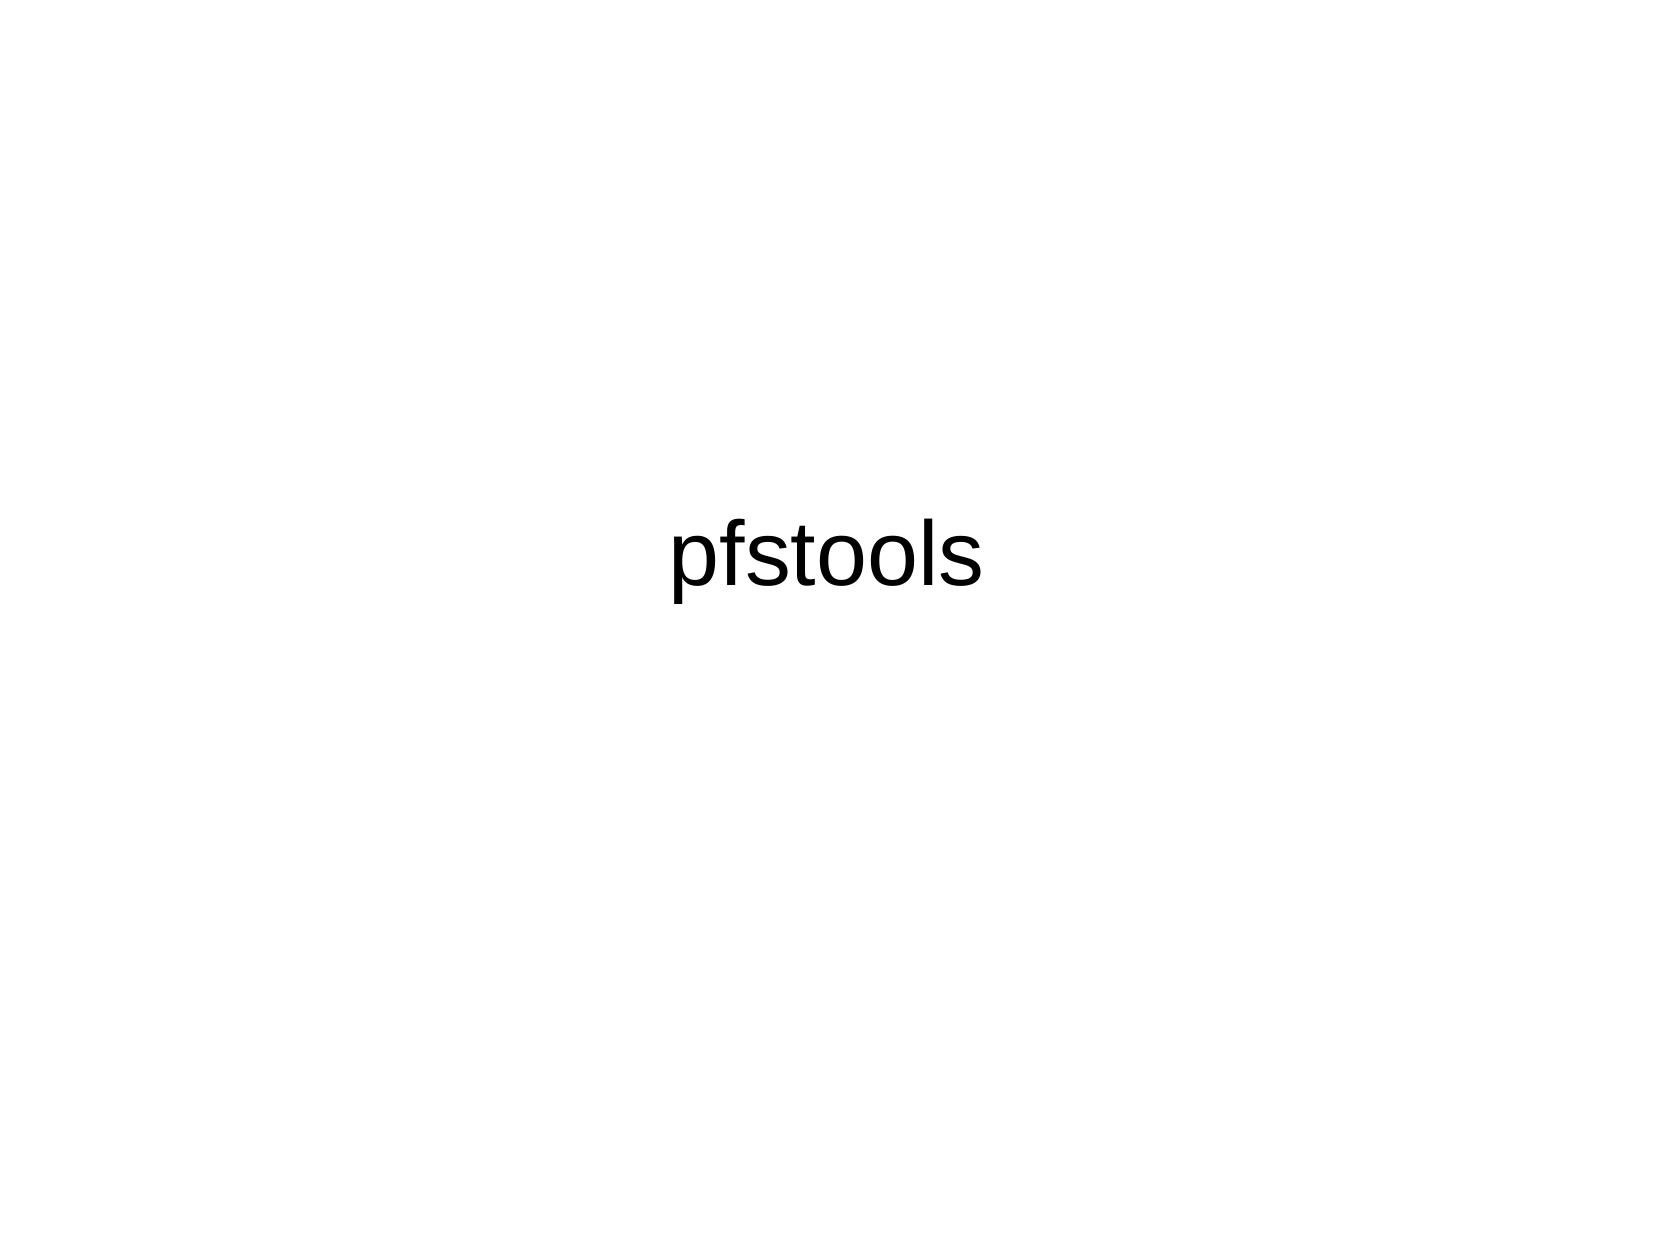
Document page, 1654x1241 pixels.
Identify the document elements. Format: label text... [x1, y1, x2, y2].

title pfstools [82, 450, 1571, 658]
